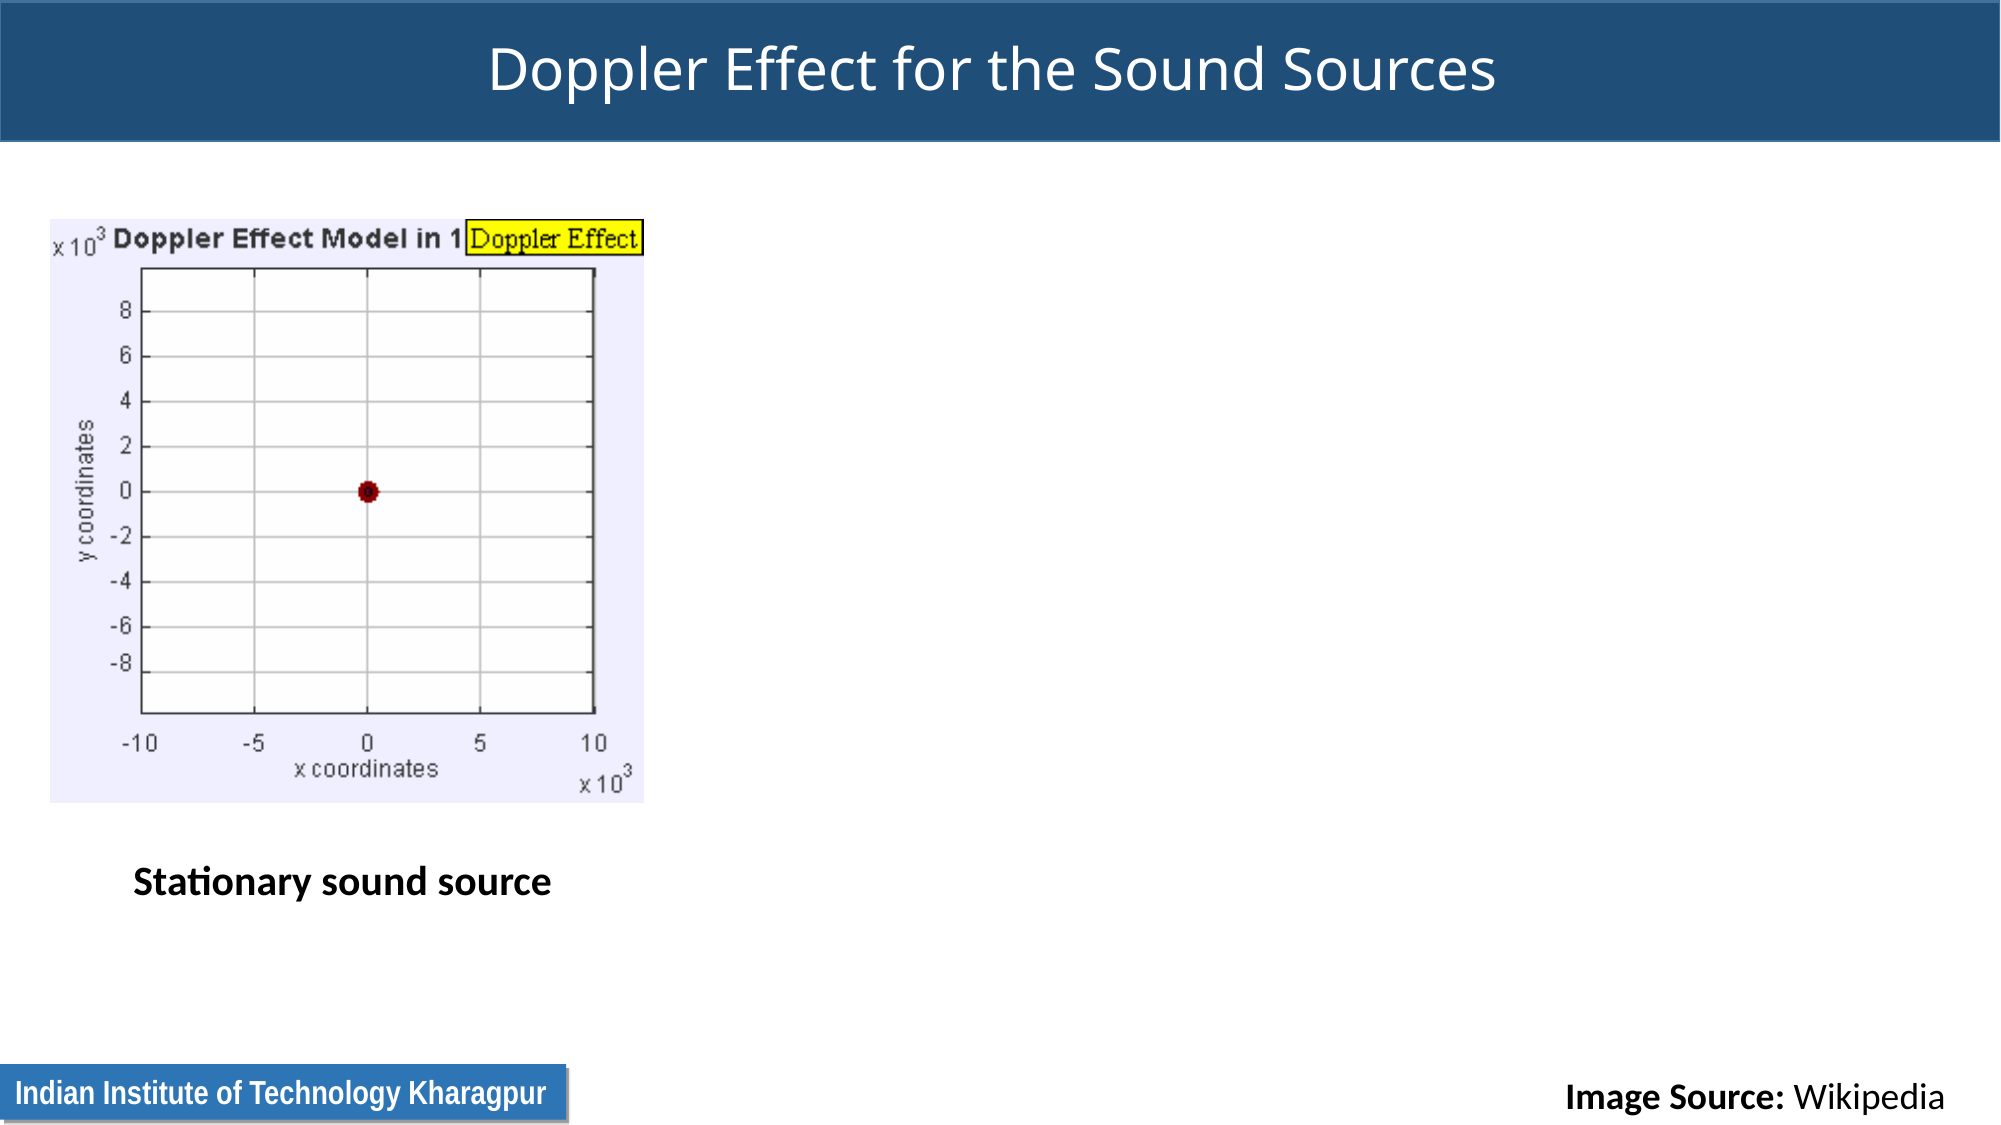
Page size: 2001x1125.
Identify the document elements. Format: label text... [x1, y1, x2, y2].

text_box Stationary sound source [118, 846, 575, 913]
text_box Image Source: Wikipedia [1550, 1064, 2000, 1125]
picture [50, 220, 644, 804]
title Doppler Effect for the Sound Sources [0, 1, 2000, 141]
